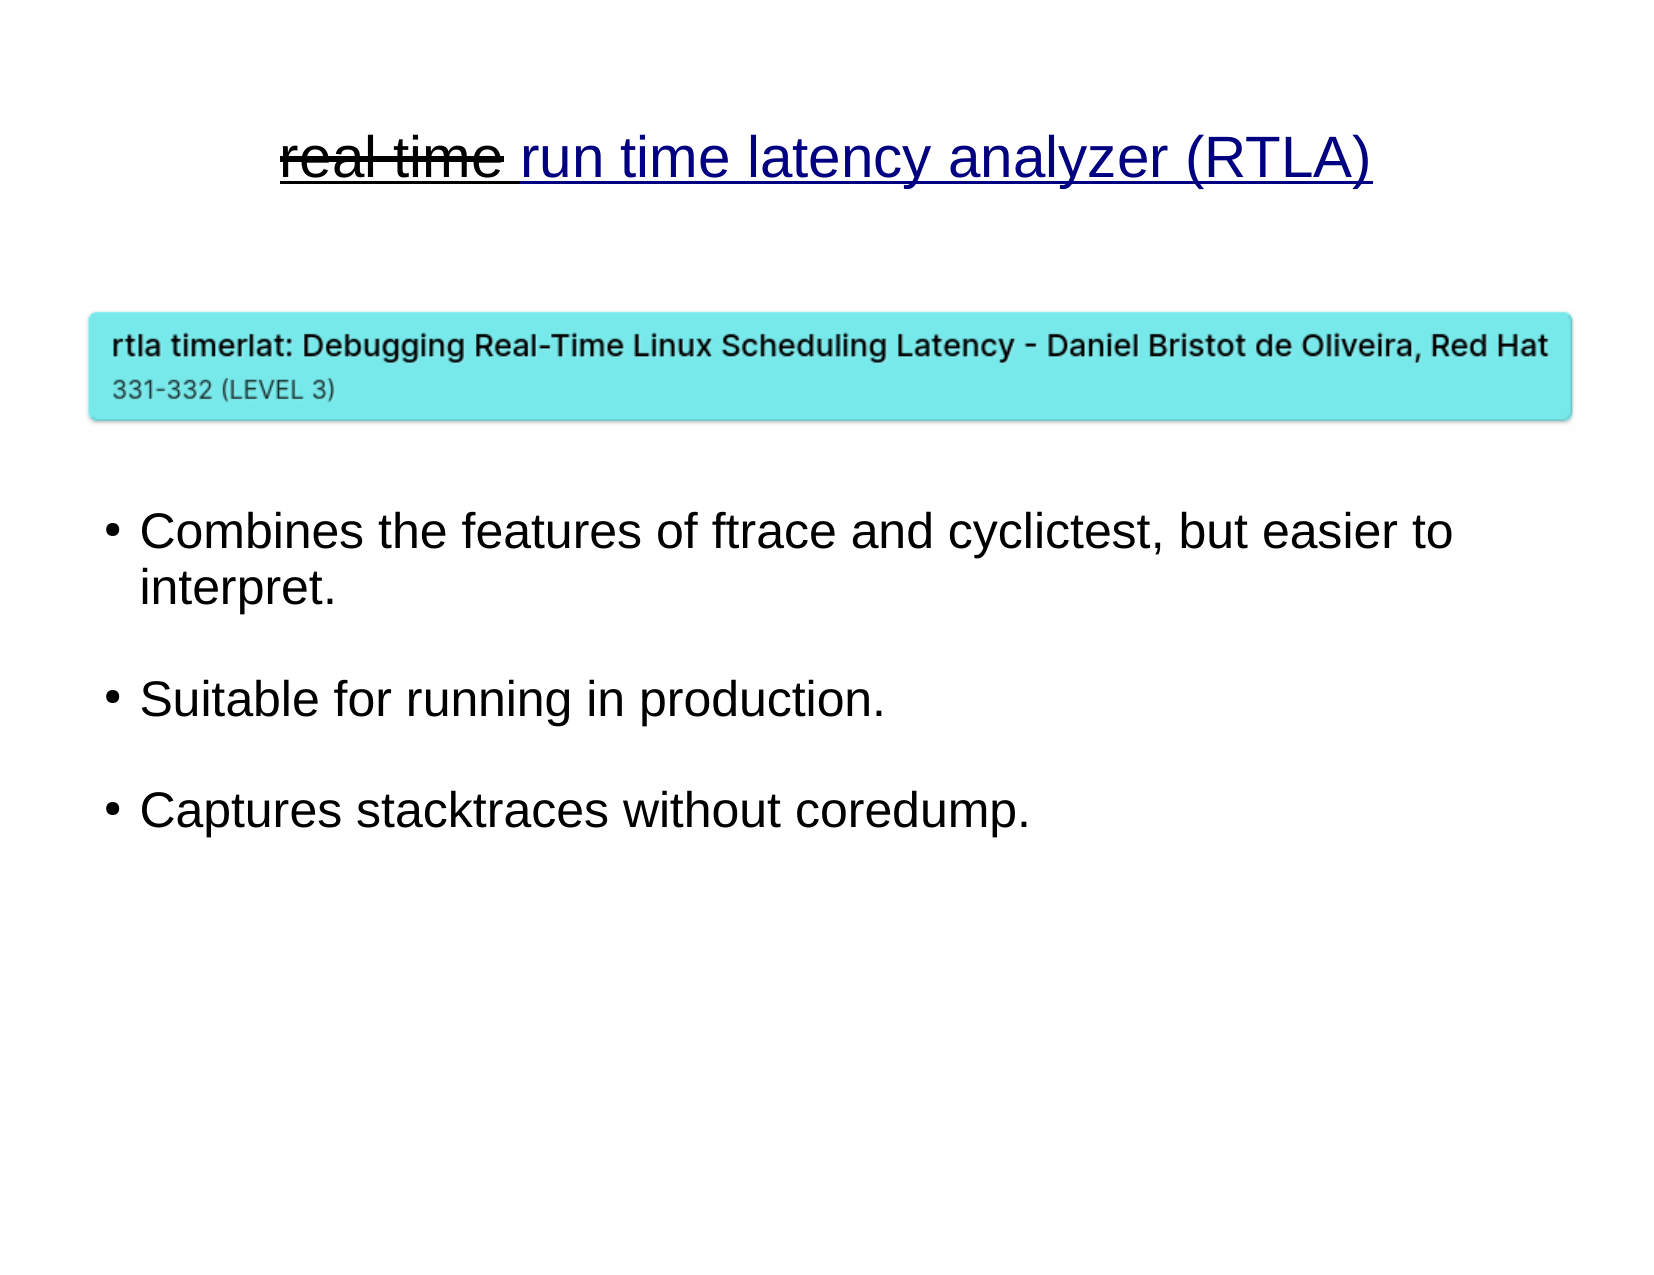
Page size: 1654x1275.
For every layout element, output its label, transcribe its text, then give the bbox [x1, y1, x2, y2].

text_box Combines the features of ftrace and cyclictest, but easier to interpret. Suitable for running in production. Captures stacktraces without coredump. [89, 496, 1530, 899]
title real time run time latency analyzer (RTLA) [82, 50, 1571, 264]
picture [81, 306, 1585, 437]
